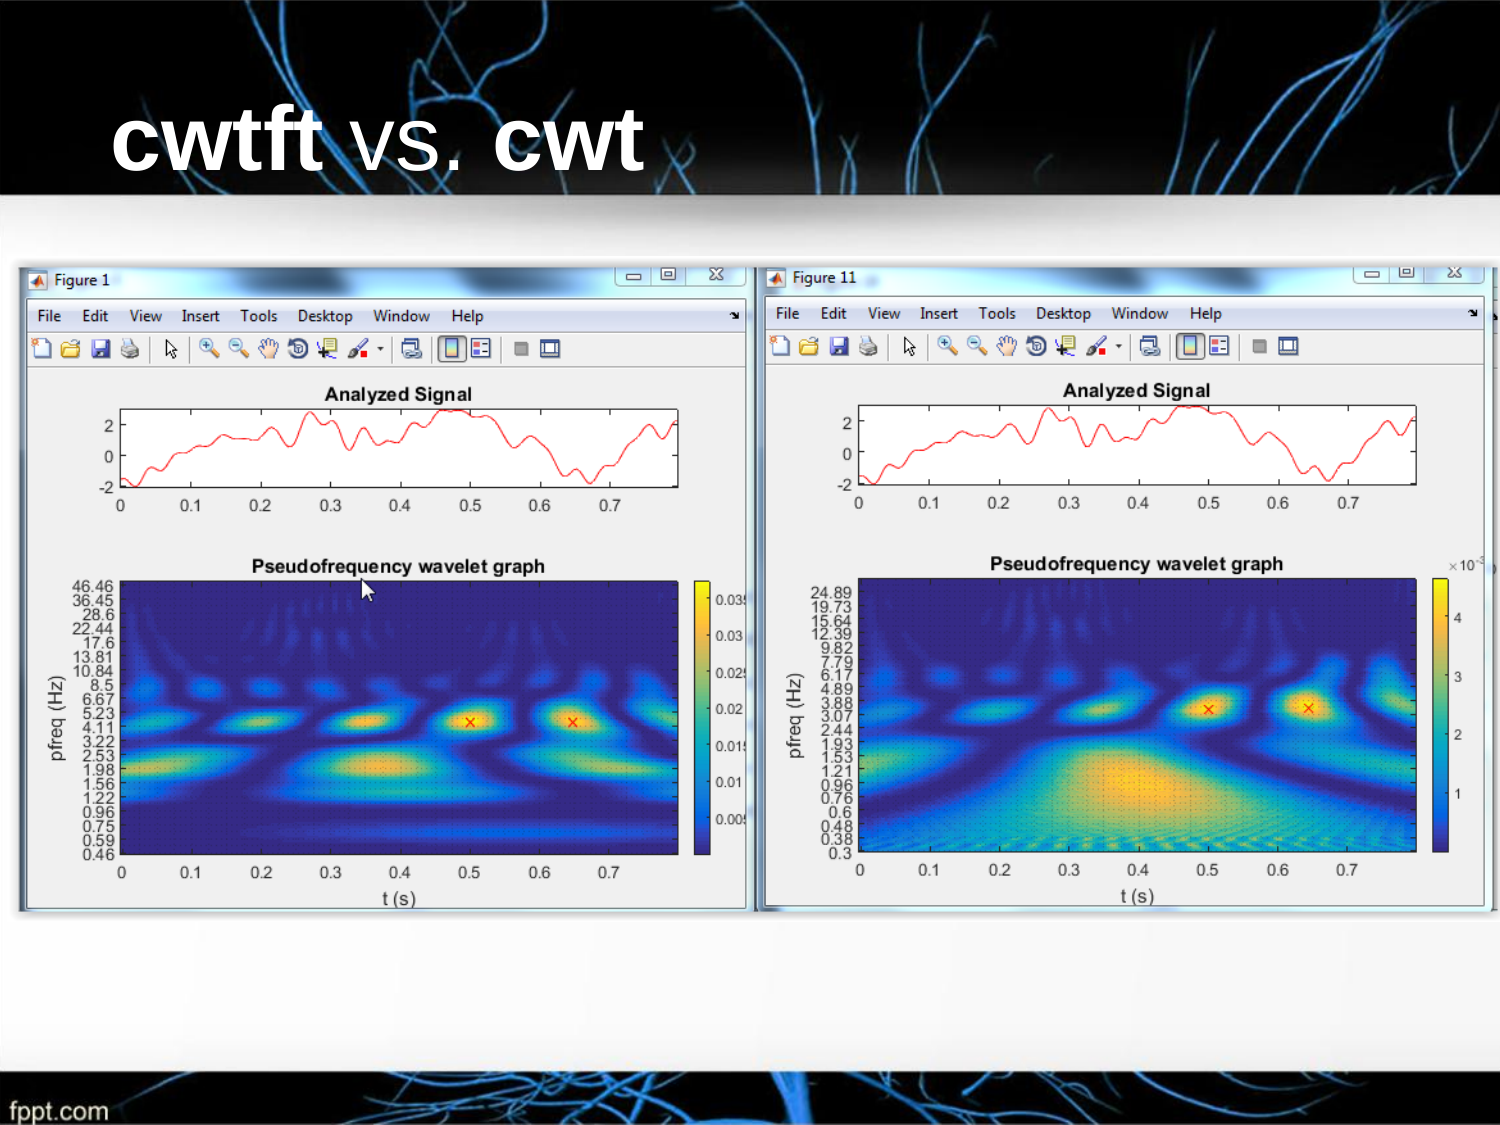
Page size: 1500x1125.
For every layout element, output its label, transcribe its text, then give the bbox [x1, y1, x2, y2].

title cwtft vs. cwt [75, 45, 1425, 233]
picture [0, 0, 1500, 1125]
